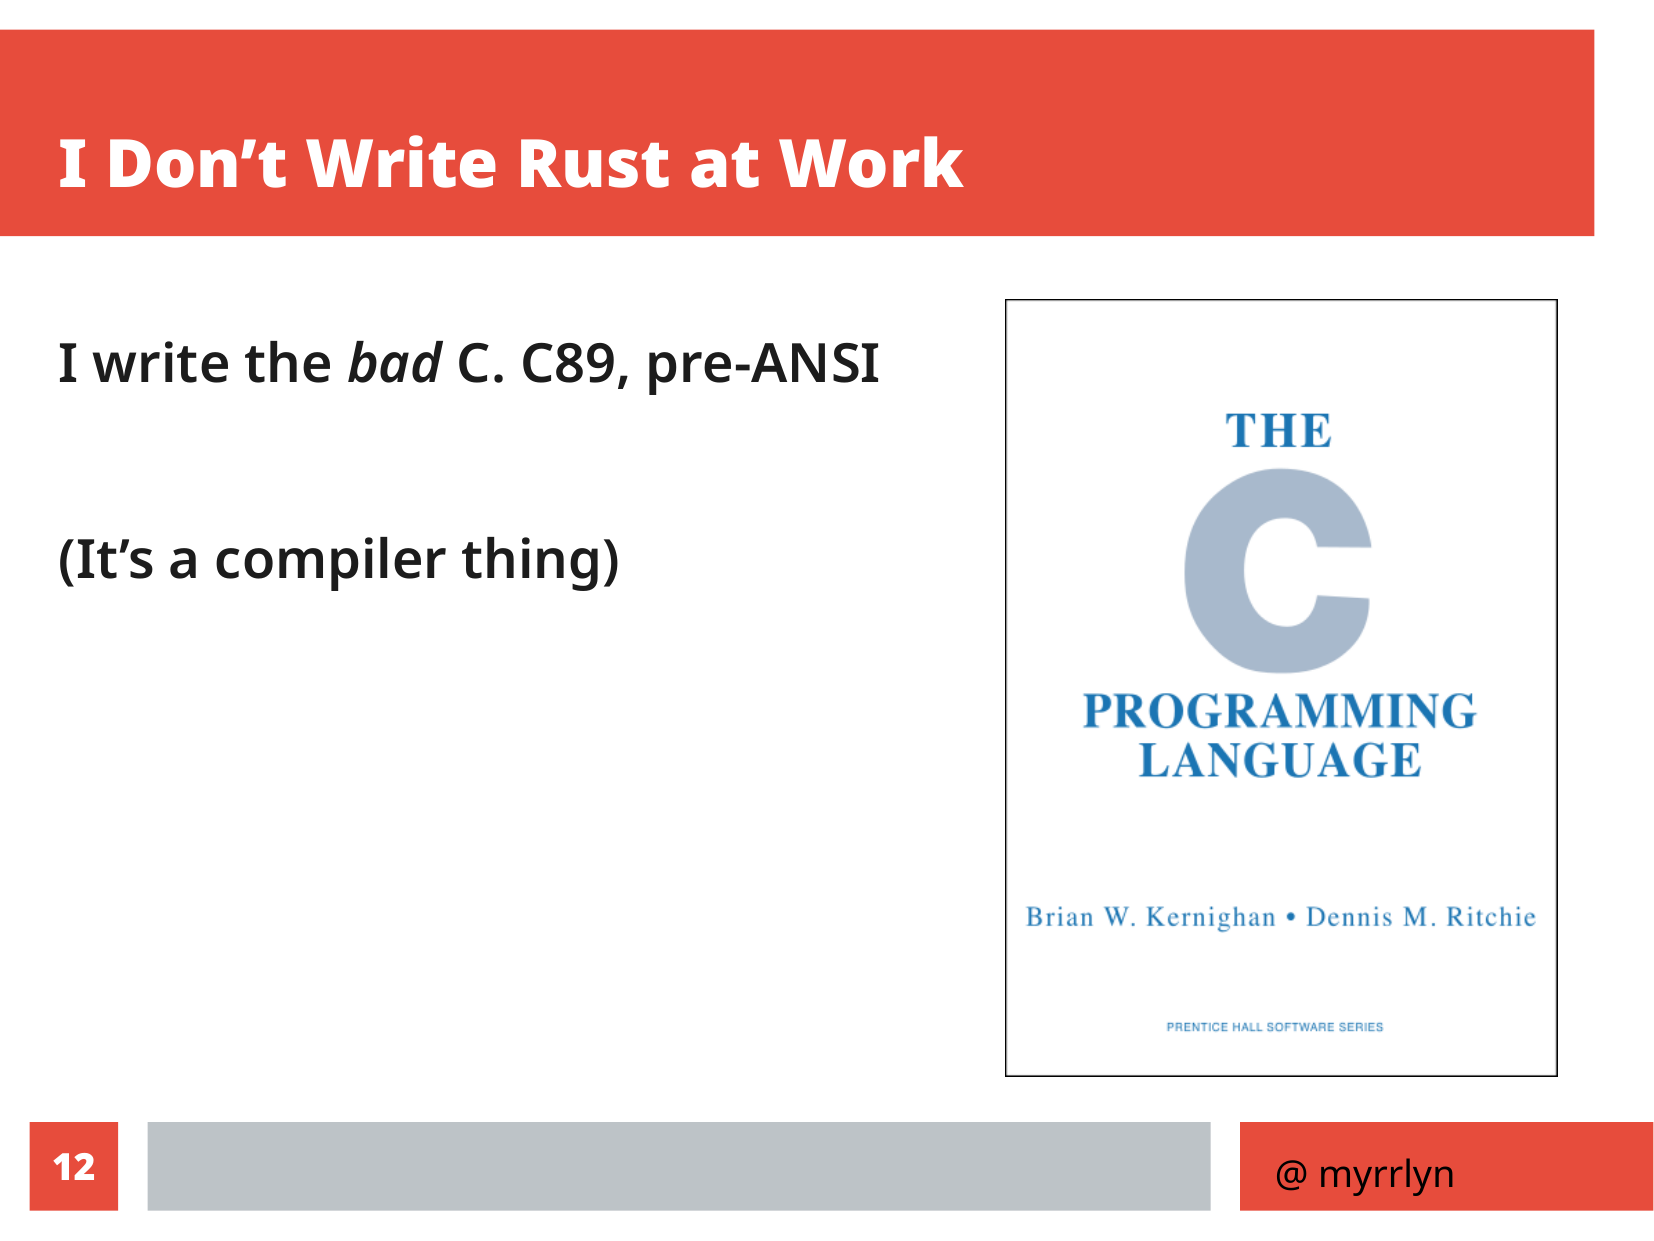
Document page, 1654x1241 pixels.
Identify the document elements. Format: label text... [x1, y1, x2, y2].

picture [1005, 299, 1558, 1077]
text_box @ myrrlyn [1260, 1140, 1636, 1202]
list I write the bad C. C89, pre-ANSI (It’s a compiler thing) [59, 324, 1565, 1093]
title I Don’t Write Rust at Work [59, 59, 1595, 207]
